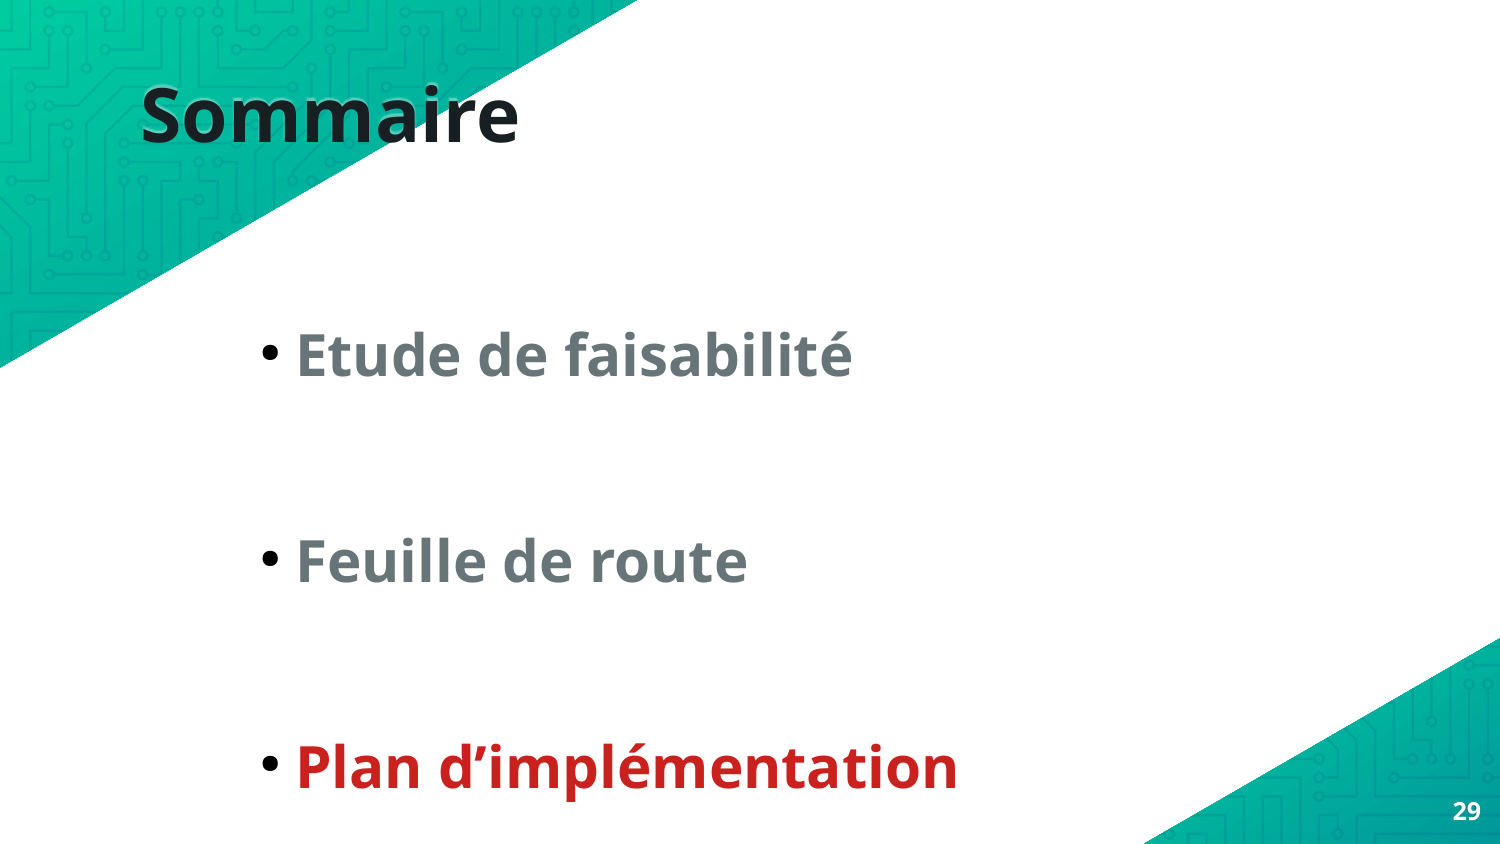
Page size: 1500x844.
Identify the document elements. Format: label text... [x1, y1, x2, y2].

list Etude de faisabilité Feuille de route Plan d’implémentation [259, 302, 1371, 780]
title Sommaire [140, 78, 1360, 160]
slide_number <numéro> [1391, 779, 1482, 844]
